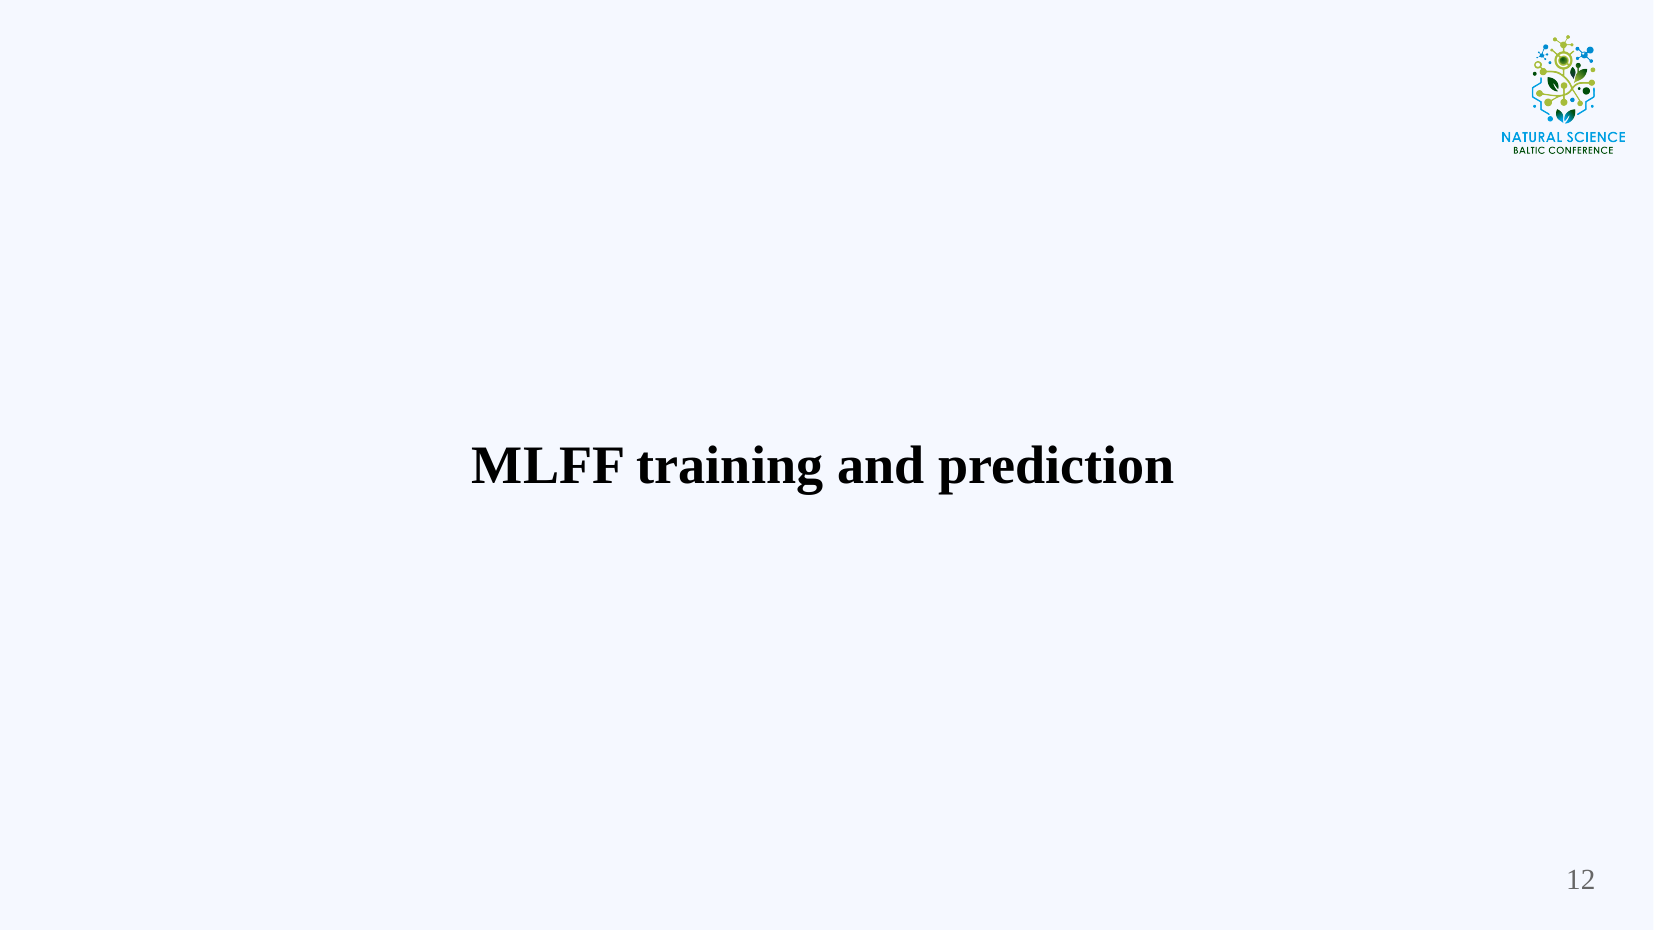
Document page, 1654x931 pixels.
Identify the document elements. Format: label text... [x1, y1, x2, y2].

picture [1502, 35, 1625, 154]
title MLFF training and prediction [471, 405, 1182, 526]
